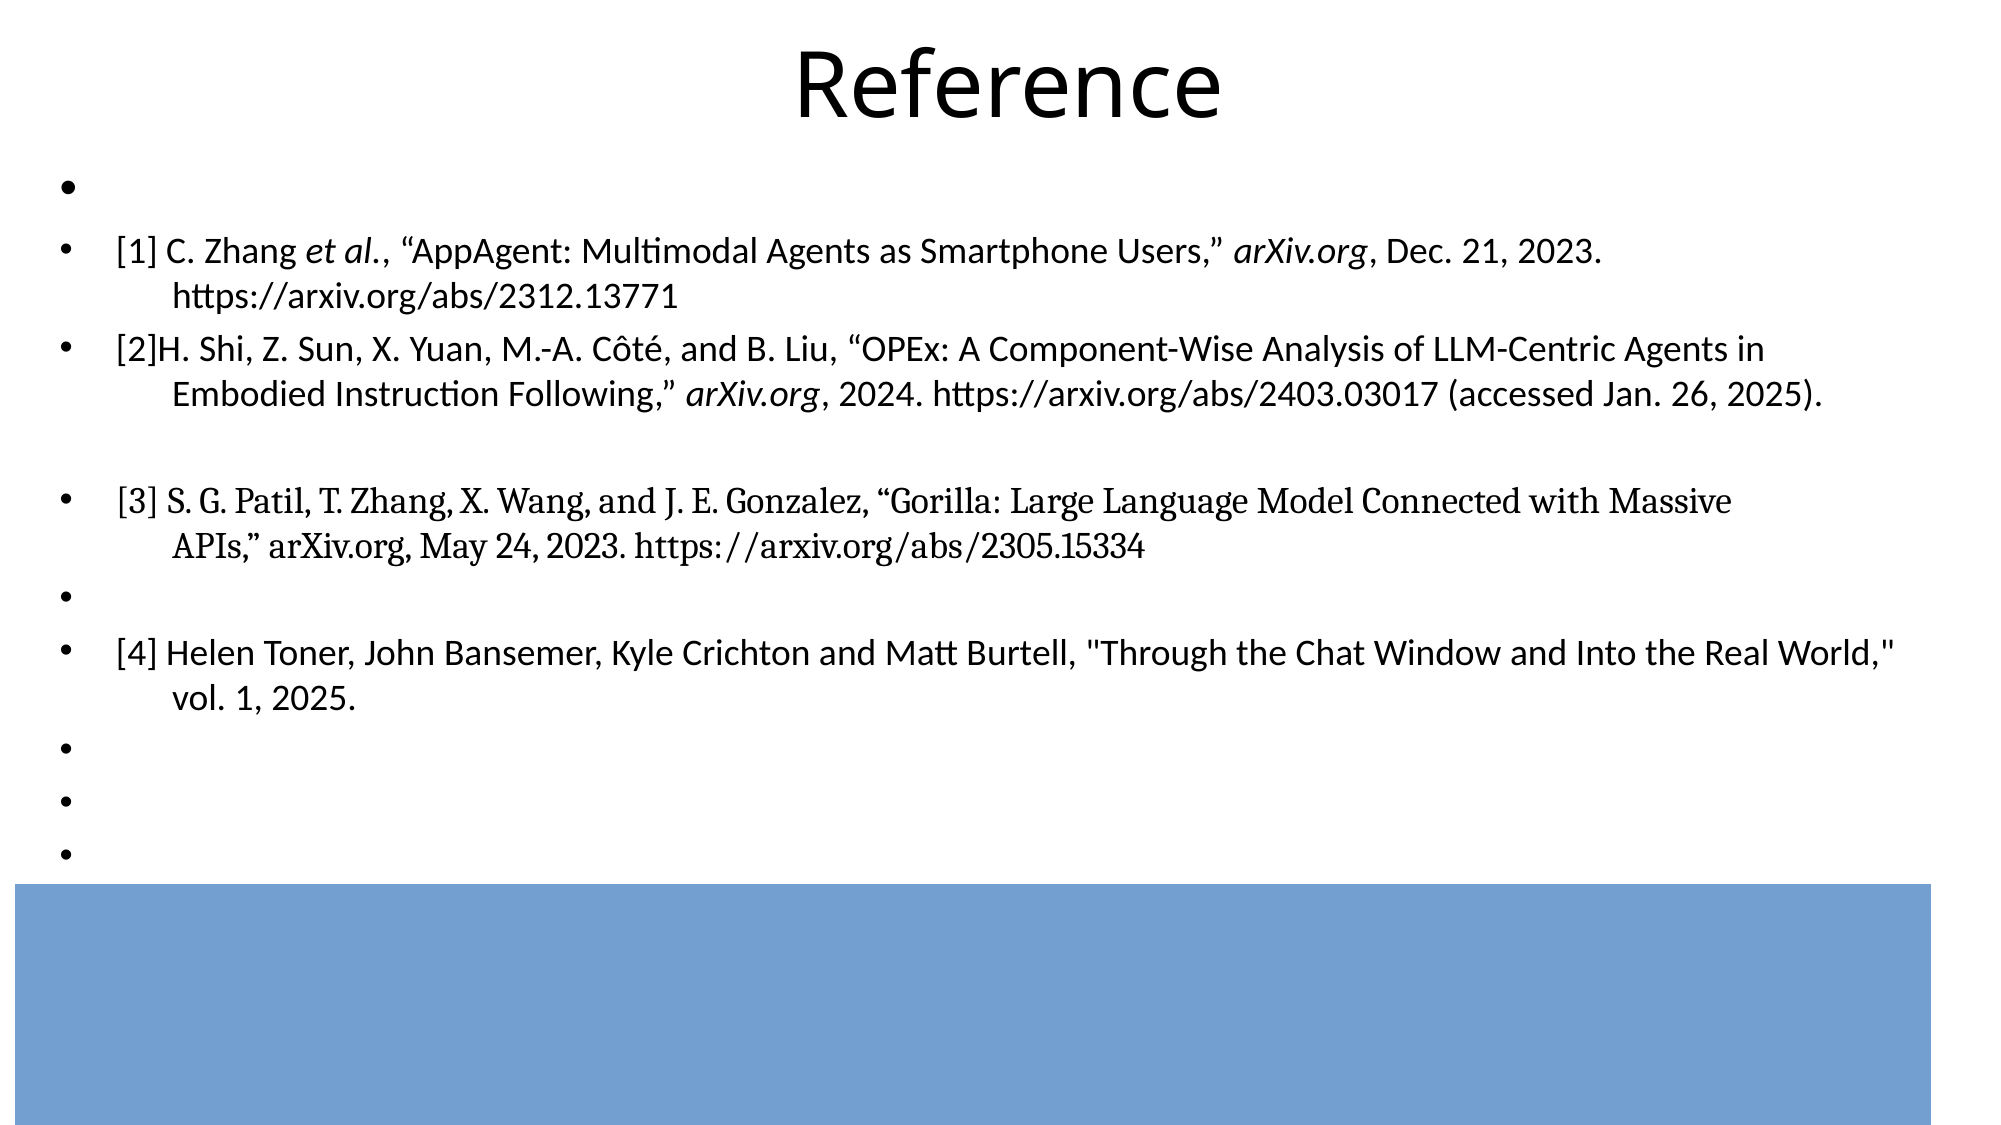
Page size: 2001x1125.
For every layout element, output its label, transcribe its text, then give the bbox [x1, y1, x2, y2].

table_header [50, 884, 1931, 1125]
text_box [164, 346, 1967, 453]
title Reference [50, 12, 1967, 150]
list [1] C. Zhang et al., “AppAgent: Multimodal Agents as Smartphone Users,” arXiv.org, Dec. 21, 2023. https://arxiv.org/abs/2312.13771 [2]H. Shi, Z. Sun, X. Yuan, M.-A. Côté, and B. Liu, “OPEx: A Component-Wise Analysis of LLM-Centric Agents in Embodied Instruction Following,” arXiv.org, 2024. https://arxiv.org/abs/2403.03017 (accessed Jan. 26, 2025). [3] S. G. Patil, T. Zhang, X. Wang, and J. E. Gonzalez, “Gorilla: Large Language Model Connected with Massive APIs,” arXiv.org, May 24, 2023. https://arxiv.org/abs/2305.15334 [4] Helen Toner, John Bansemer, Kyle Crichton and Matt Burtell, "Through the Chat Window and Into the Real World," vol. 1, 2025. [44, 149, 1962, 1038]
table_header [15, 884, 50, 1125]
